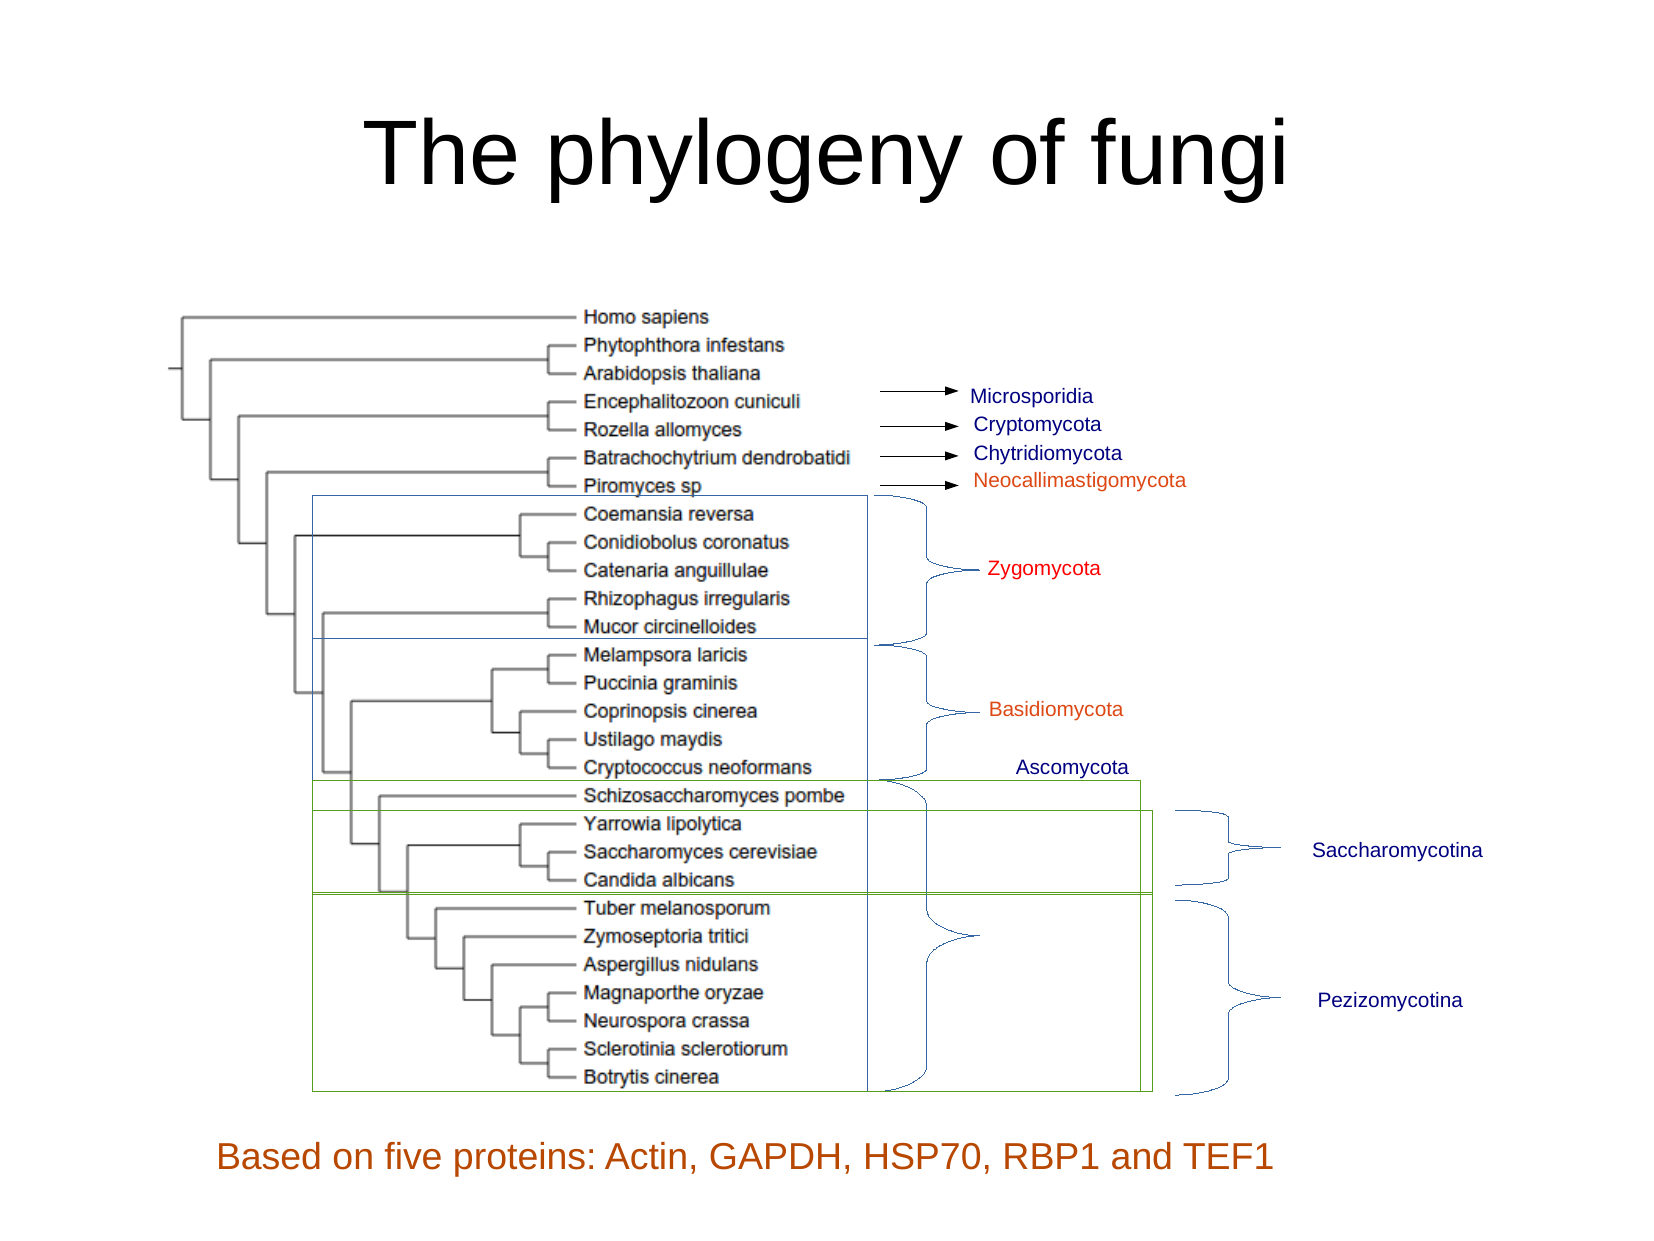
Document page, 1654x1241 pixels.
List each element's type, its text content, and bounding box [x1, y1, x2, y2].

title The phylogeny of fungi [82, 49, 1571, 257]
text_box Neocallimastigomycota [958, 461, 1214, 500]
text_box Pezizomycotina [1302, 981, 1478, 1021]
text_box Basidiomycota [973, 690, 1243, 747]
text_box Saccharomycotina [1297, 831, 1498, 871]
picture [156, 288, 863, 1098]
text_box Zygomycota [972, 549, 1138, 588]
text_box Chytridiomycota [958, 434, 1138, 461]
text_box [312, 495, 1153, 1092]
text_box Ascomycota [1001, 747, 1145, 787]
text_box Microsporidia [955, 377, 1109, 416]
text_box Based on five proteins: Actin, GAPDH, HSP70, RBP1 and TEF1 [201, 1128, 1291, 1186]
text_box Cryptomycota [958, 405, 1117, 444]
